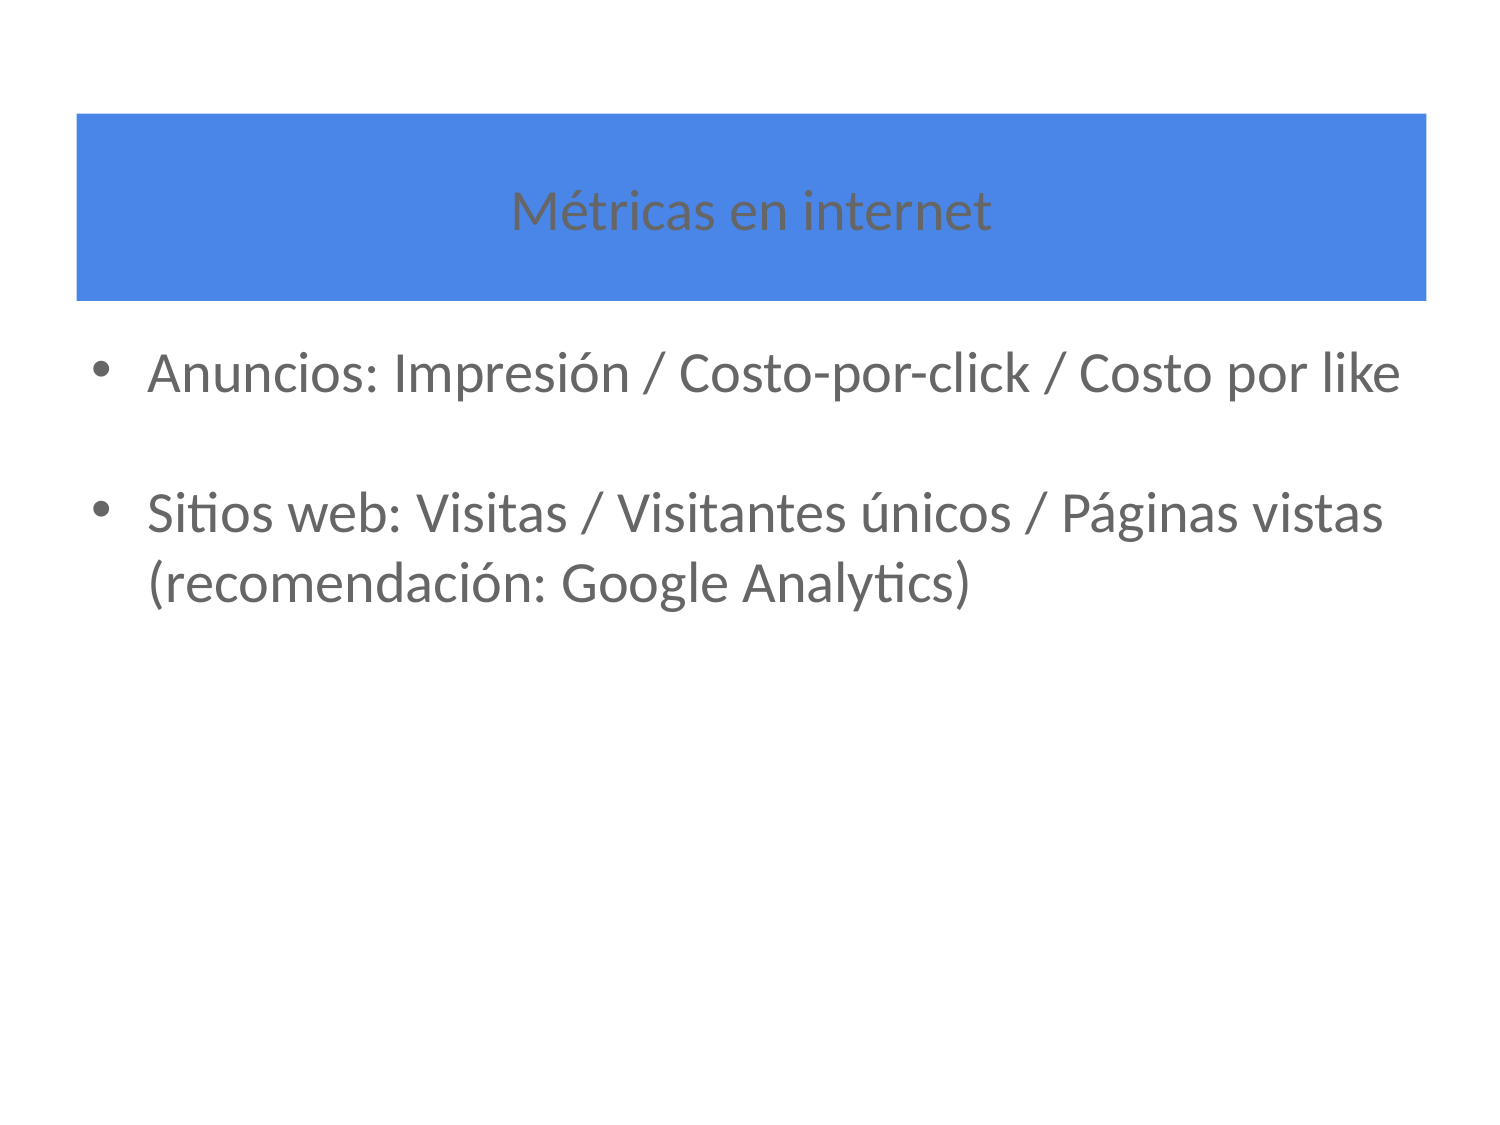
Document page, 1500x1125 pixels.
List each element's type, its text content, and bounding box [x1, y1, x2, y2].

text_box Anuncios: Impresión / Costo-por-click / Costo por like Sitios web: Visitas / Visitantes únicos / Páginas vistas (recomendación: Google Analytics) [76, 326, 1427, 988]
text_box Métricas en internet [76, 113, 1427, 301]
